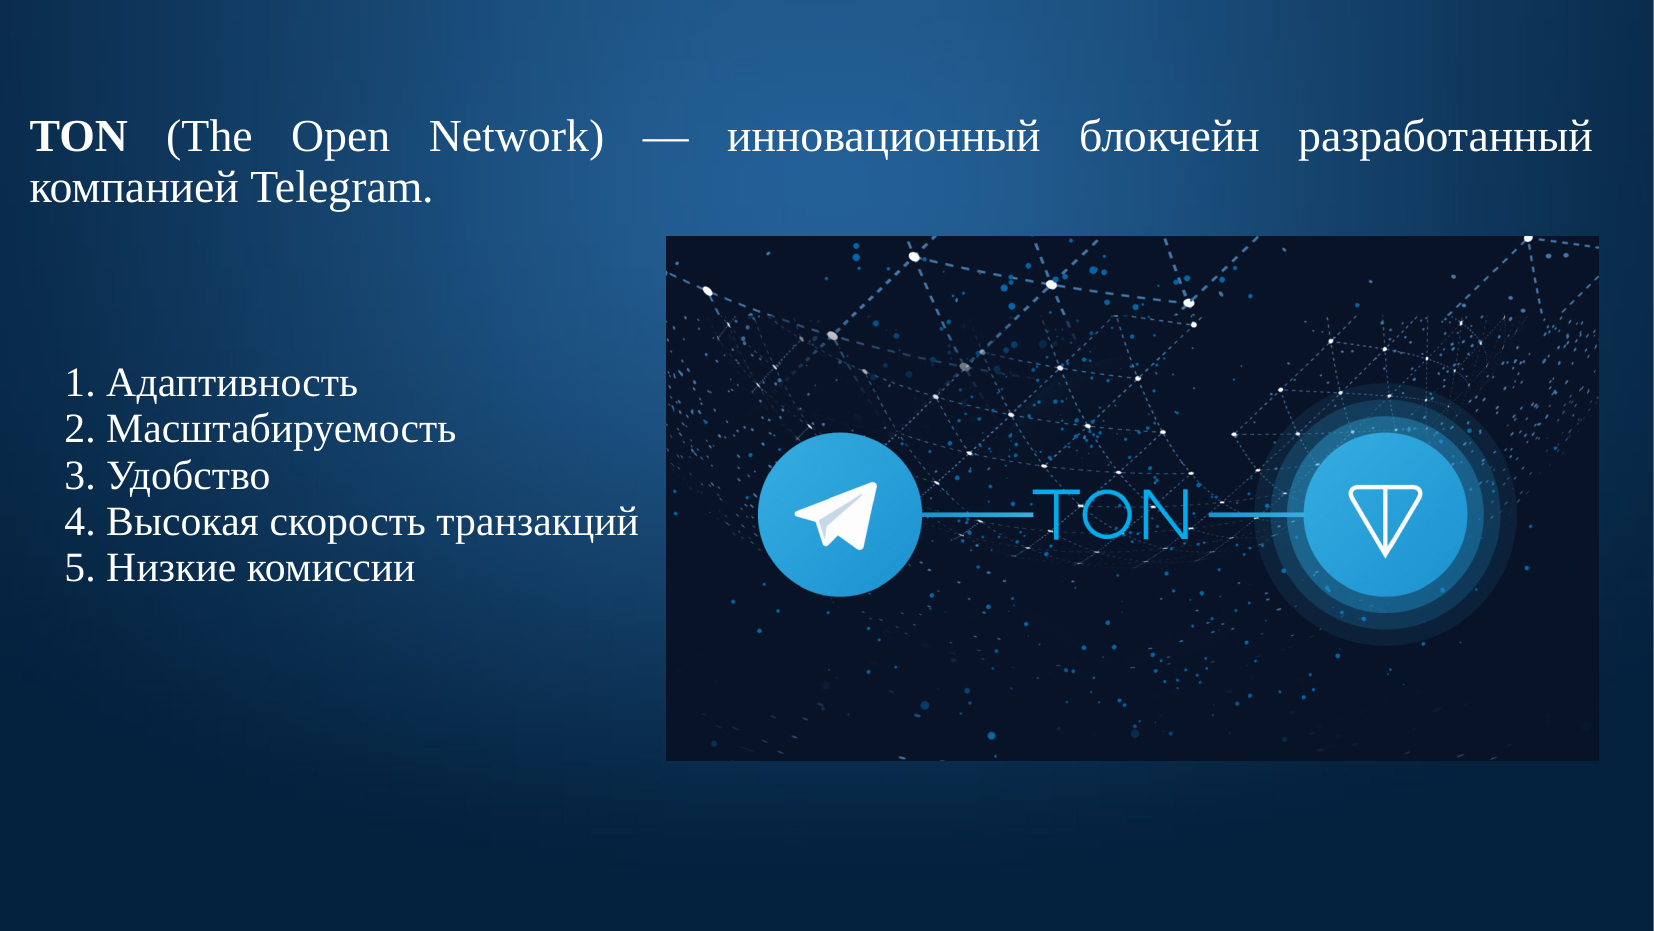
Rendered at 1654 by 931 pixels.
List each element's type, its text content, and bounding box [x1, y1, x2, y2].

title TON (The Open Network) — инновационный блокчейн разработанный компанией Telegram. [29, 59, 1595, 265]
title 1. Адаптивность 2. Масштабируемость 3. Удобство 4. Высокая скорость транзакций 5. Низкие комиссии [28, 359, 666, 591]
picture [0, 0, 1654, 931]
